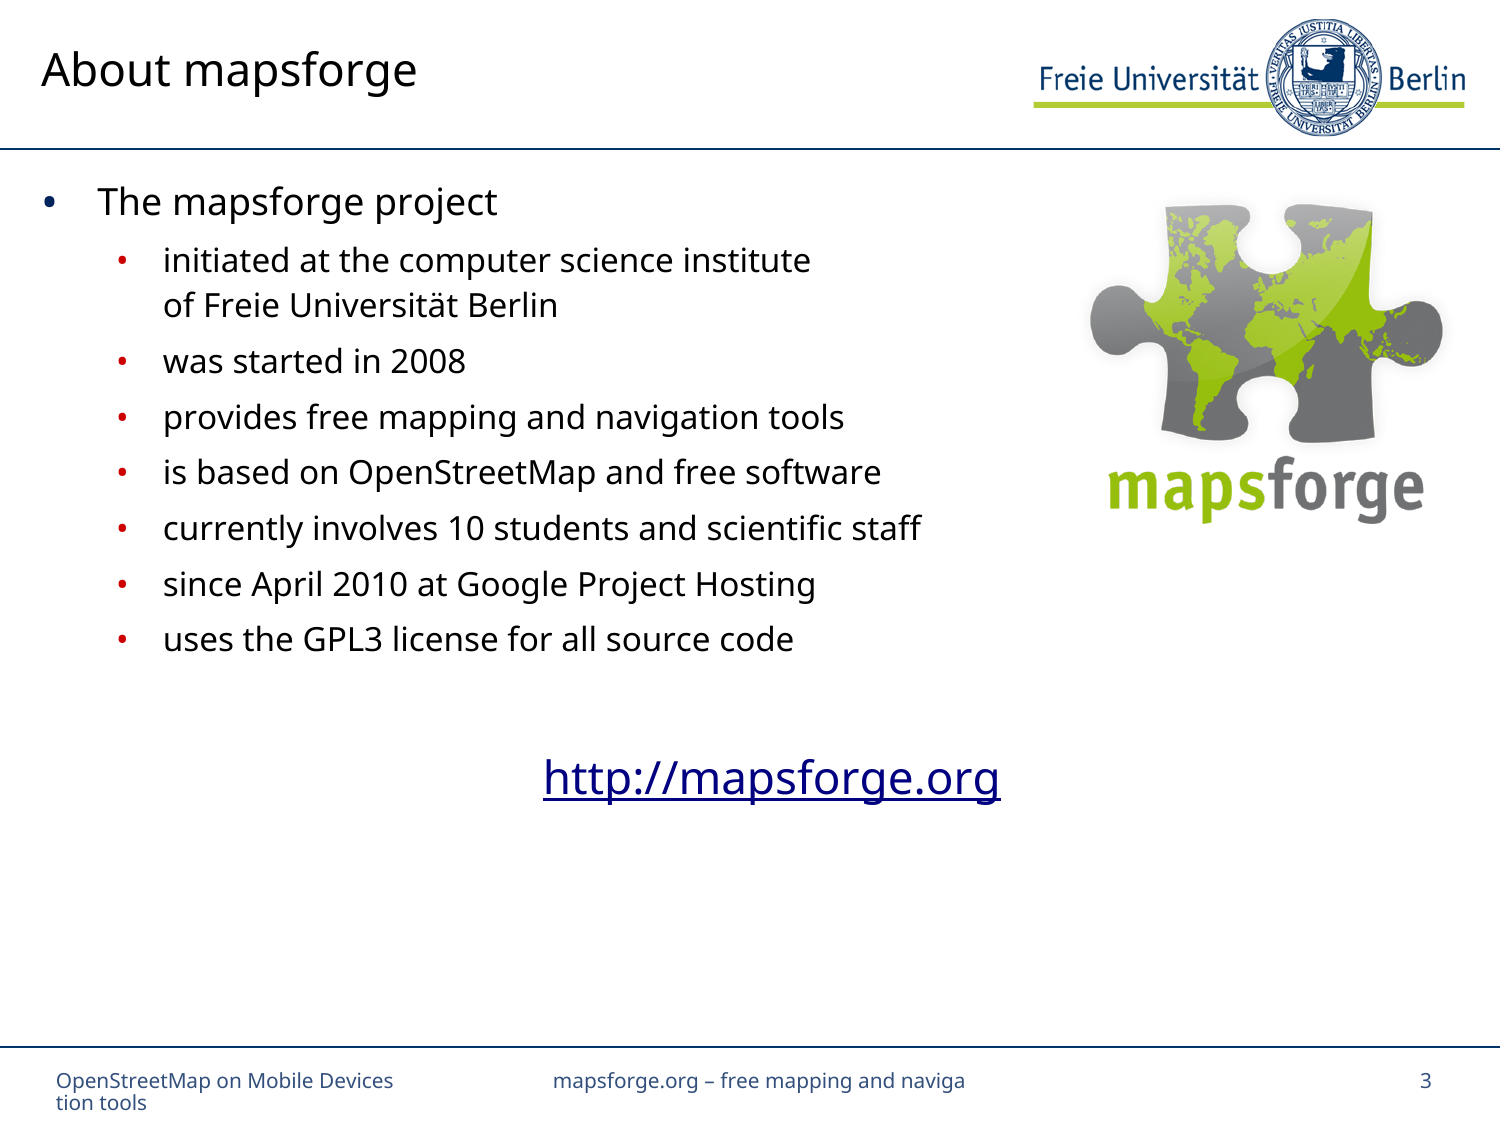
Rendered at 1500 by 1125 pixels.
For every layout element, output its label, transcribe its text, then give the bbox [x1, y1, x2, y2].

title About mapsforge [41, 0, 1016, 138]
picture [1074, 188, 1459, 524]
list The mapsforge project initiated at the computer science institute of Freie Universität Berlin was started in 2008 provides free mapping and navigation tools is based on OpenStreetMap and free software currently involves 10 students and scientific staff since April 2010 at Google Project Hosting uses the GPL3 license for all source code http://mapsforge.org [41, 175, 1447, 1034]
picture [1033, 19, 1470, 137]
